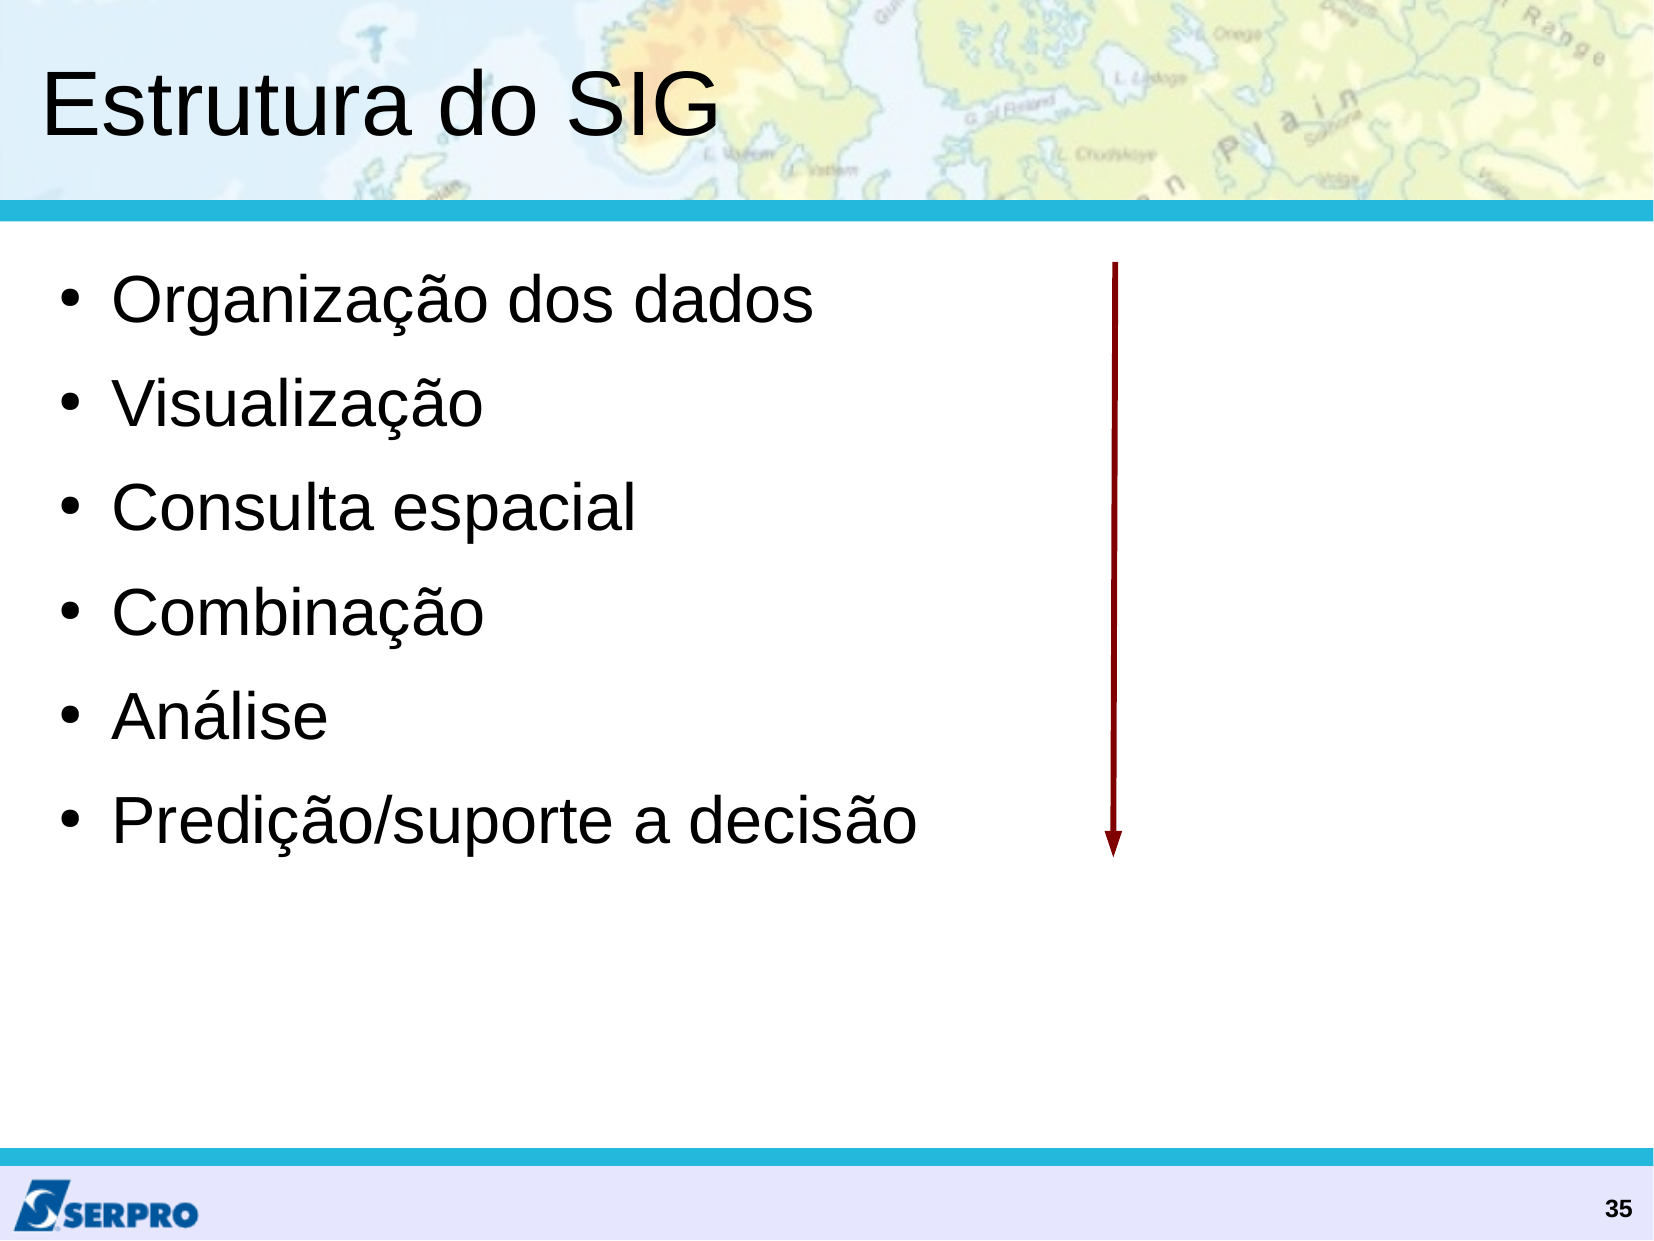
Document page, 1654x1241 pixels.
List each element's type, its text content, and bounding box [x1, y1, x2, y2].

list Organização dos dados Visualização Consulta espacial Combinação Análise Predição/suporte a decisão [40, 261, 1616, 1081]
picture [10, 1177, 201, 1235]
title Estrutura do SIG [40, 49, 1614, 159]
